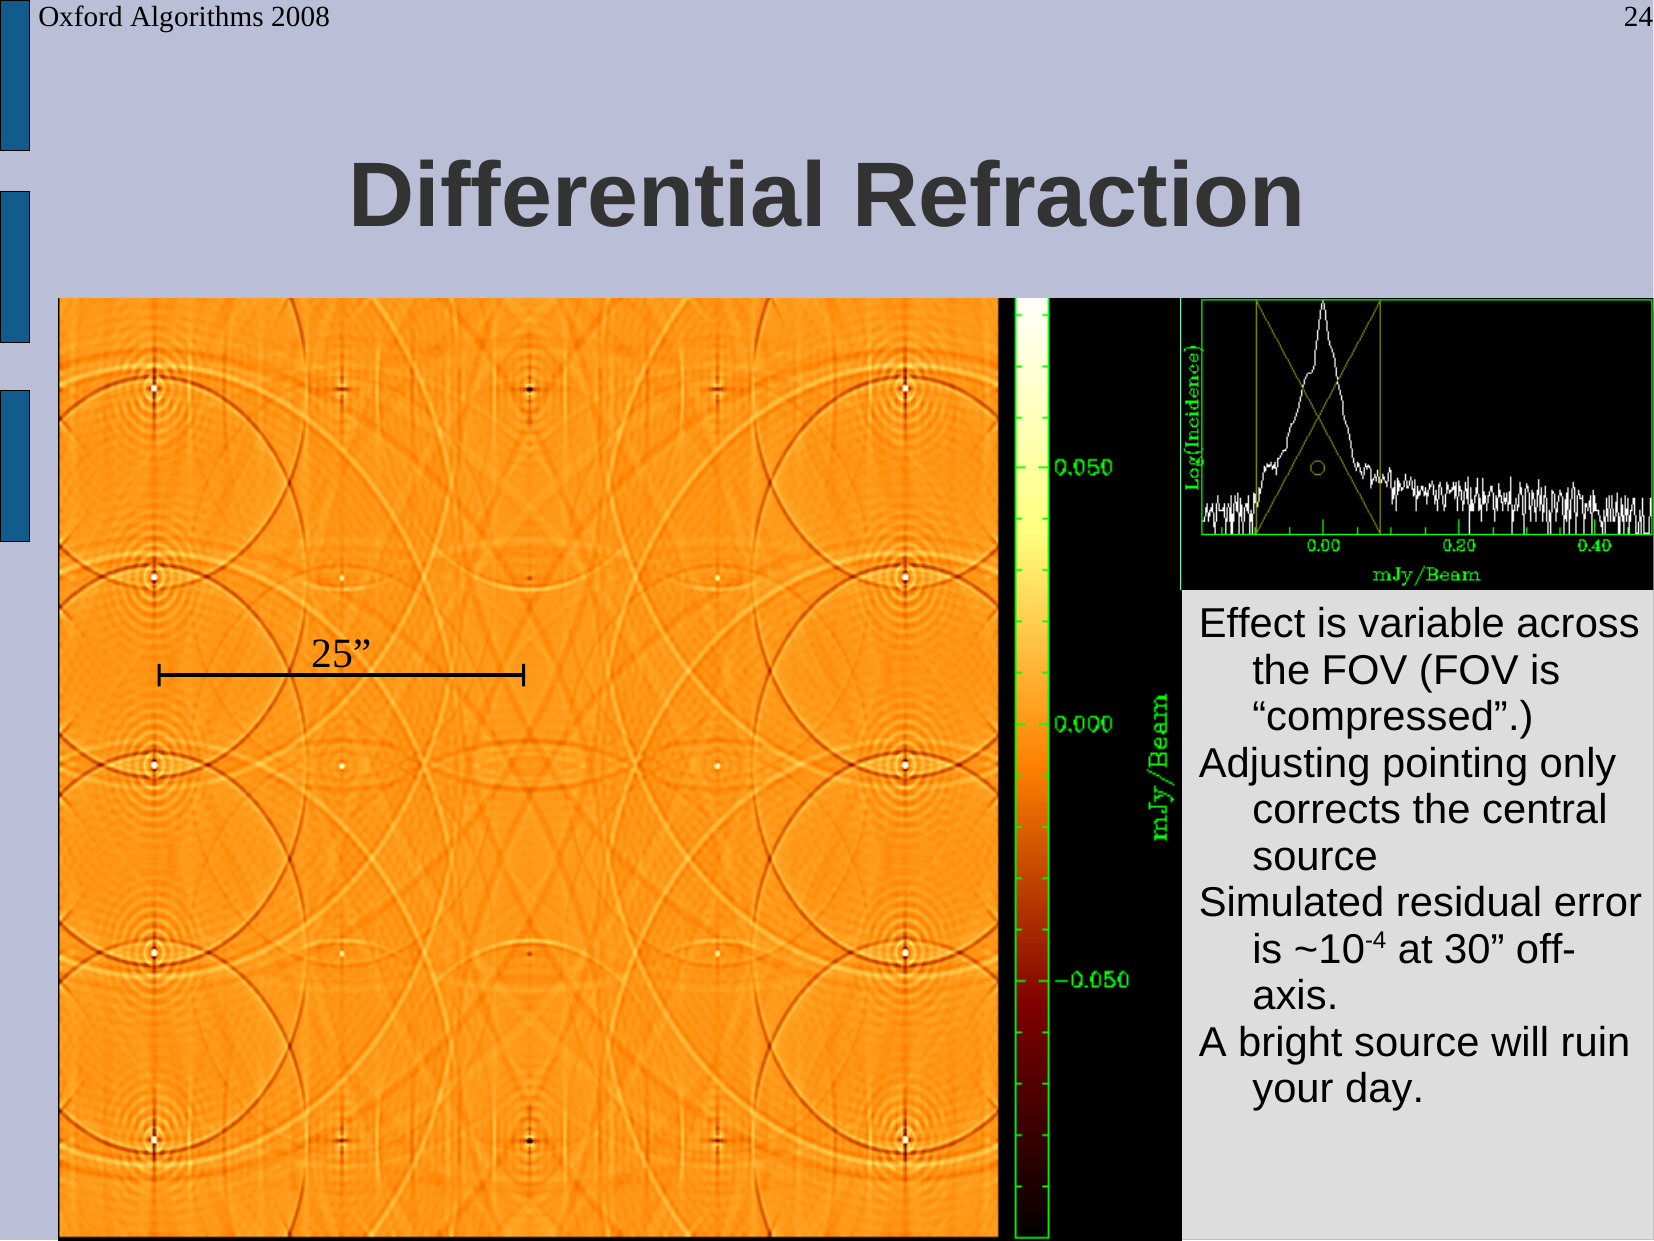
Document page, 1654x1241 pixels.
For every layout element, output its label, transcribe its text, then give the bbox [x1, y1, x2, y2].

title Differential Refraction [121, 91, 1534, 298]
picture [58, 298, 1654, 1241]
list Effect is variable across the FOV (FOV is “compressed”.) Adjusting pointing only corrects the central source Simulated residual error is ~10-4 at 30” off-axis. A bright source will ruin your day. [1182, 600, 1651, 1238]
